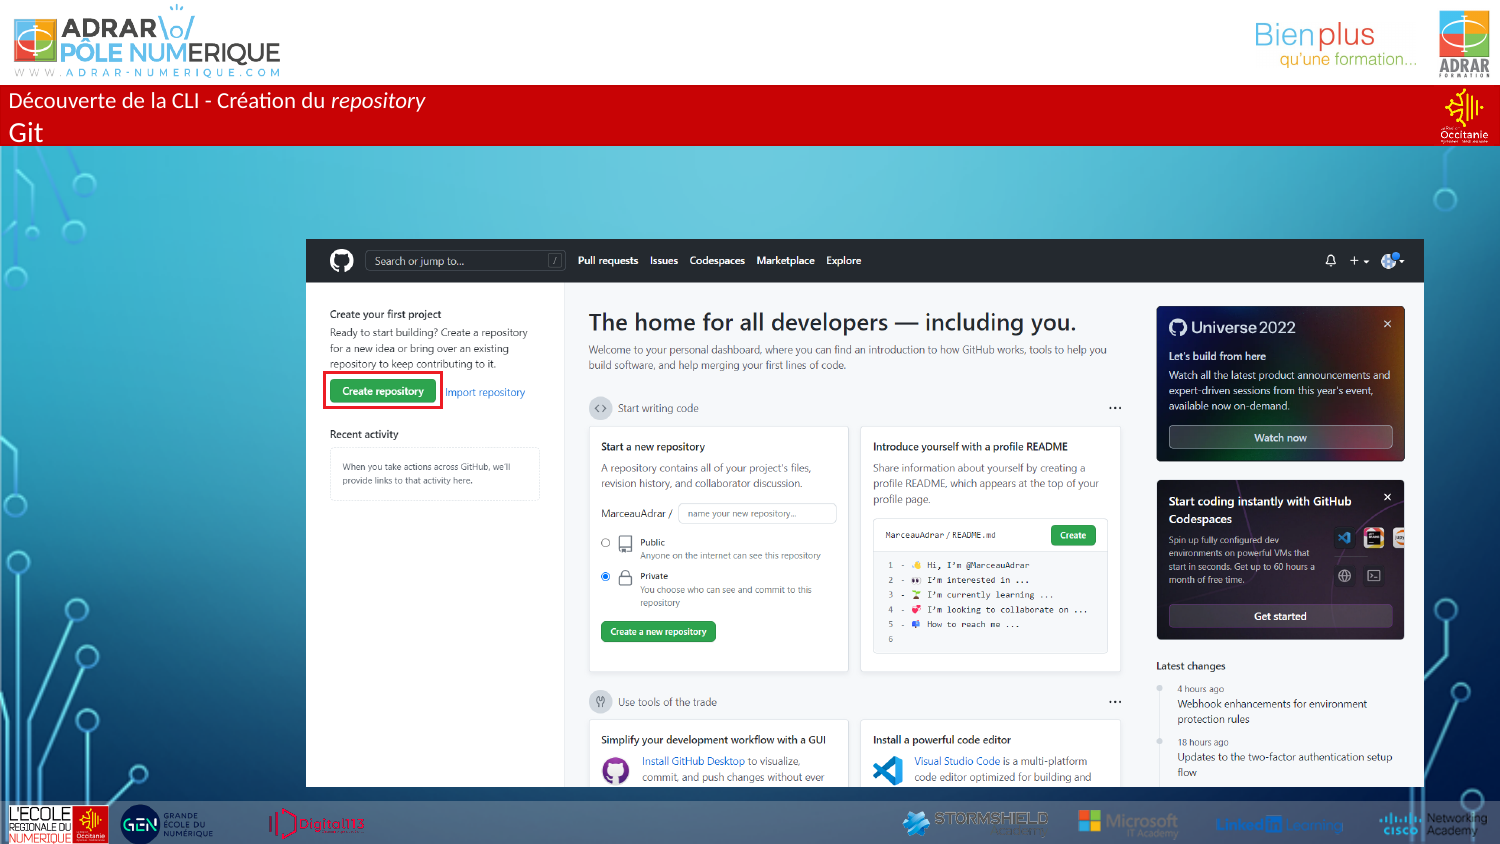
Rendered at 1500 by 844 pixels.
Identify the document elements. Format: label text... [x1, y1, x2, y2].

picture [1437, 8, 1491, 79]
text_box Découverte de la CLI - Création du repository Git [0, 70, 459, 164]
picture [0, 85, 1500, 844]
picture [260, 807, 373, 841]
picture [8, 803, 109, 844]
picture [902, 807, 1048, 841]
picture [1256, 22, 1416, 68]
picture [7, 0, 288, 70]
